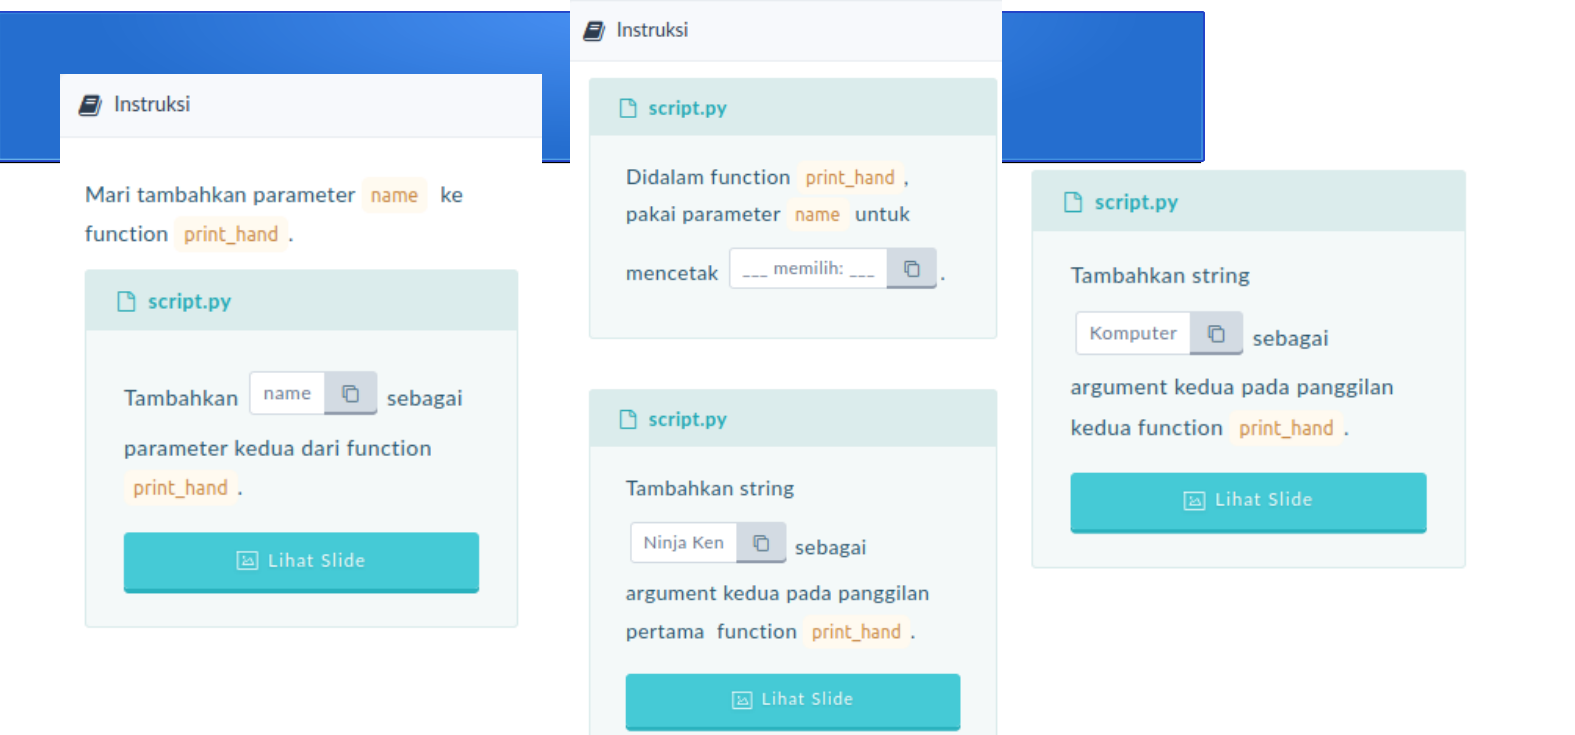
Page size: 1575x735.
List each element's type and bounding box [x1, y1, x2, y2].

picture [1027, 164, 1471, 575]
picture [60, 74, 542, 661]
picture [570, 0, 1002, 735]
